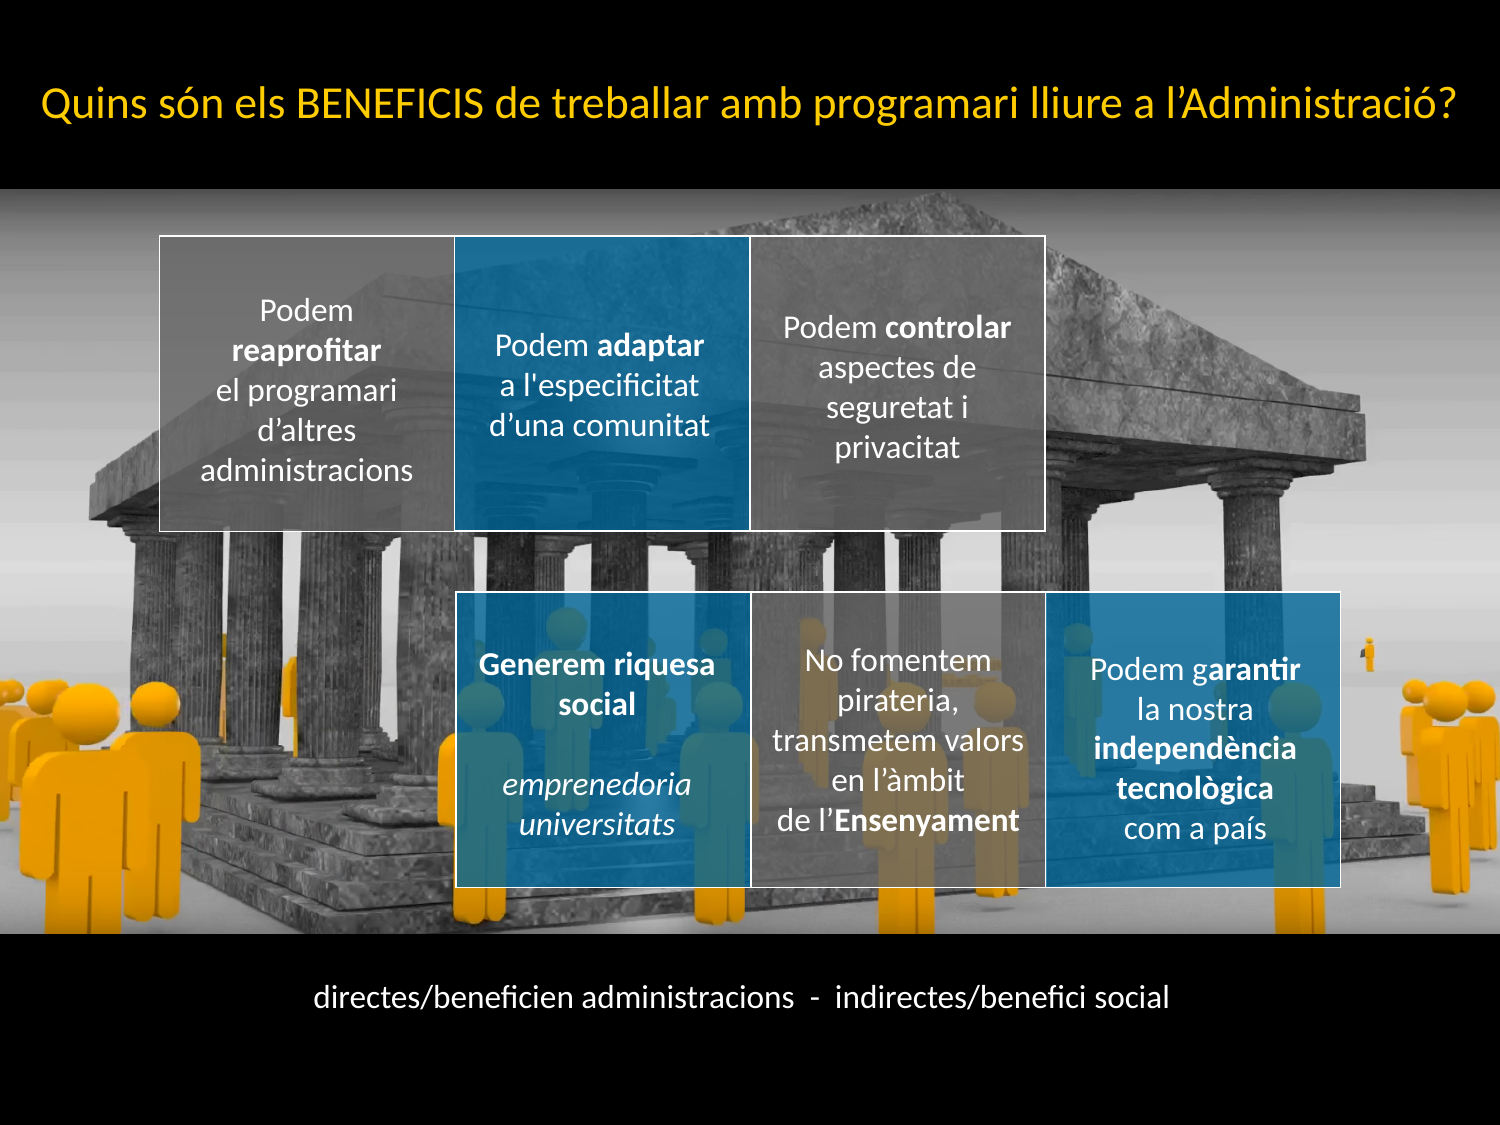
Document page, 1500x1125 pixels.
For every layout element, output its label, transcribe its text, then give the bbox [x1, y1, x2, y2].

text_box Quins són els BENEFICIS de treballar amb programari lliure a l’Administració? [0, 64, 1500, 159]
text_box Podem garantir la nostra independència tecnològica com a país [1053, 638, 1338, 854]
text_box Generem riquesa social emprenedoria universitats [455, 654, 739, 830]
text_box Podem reaprofitar el programari d’altres administracions [171, 268, 443, 509]
text_box [159, 236, 1046, 532]
text_box [455, 592, 1341, 888]
text_box Podem controlar aspectes de seguretat i privacitat [761, 297, 1034, 473]
text_box Podem adaptar a l'especificitat d’una comunitat [458, 315, 742, 451]
text_box directes/beneficien administracions - indirectes/benefici social [0, 967, 1500, 1040]
picture [0, 189, 1500, 934]
text_box No fomentem pirateria, transmetem valors en l’àmbit de l’Ensenyament [756, 630, 1041, 846]
